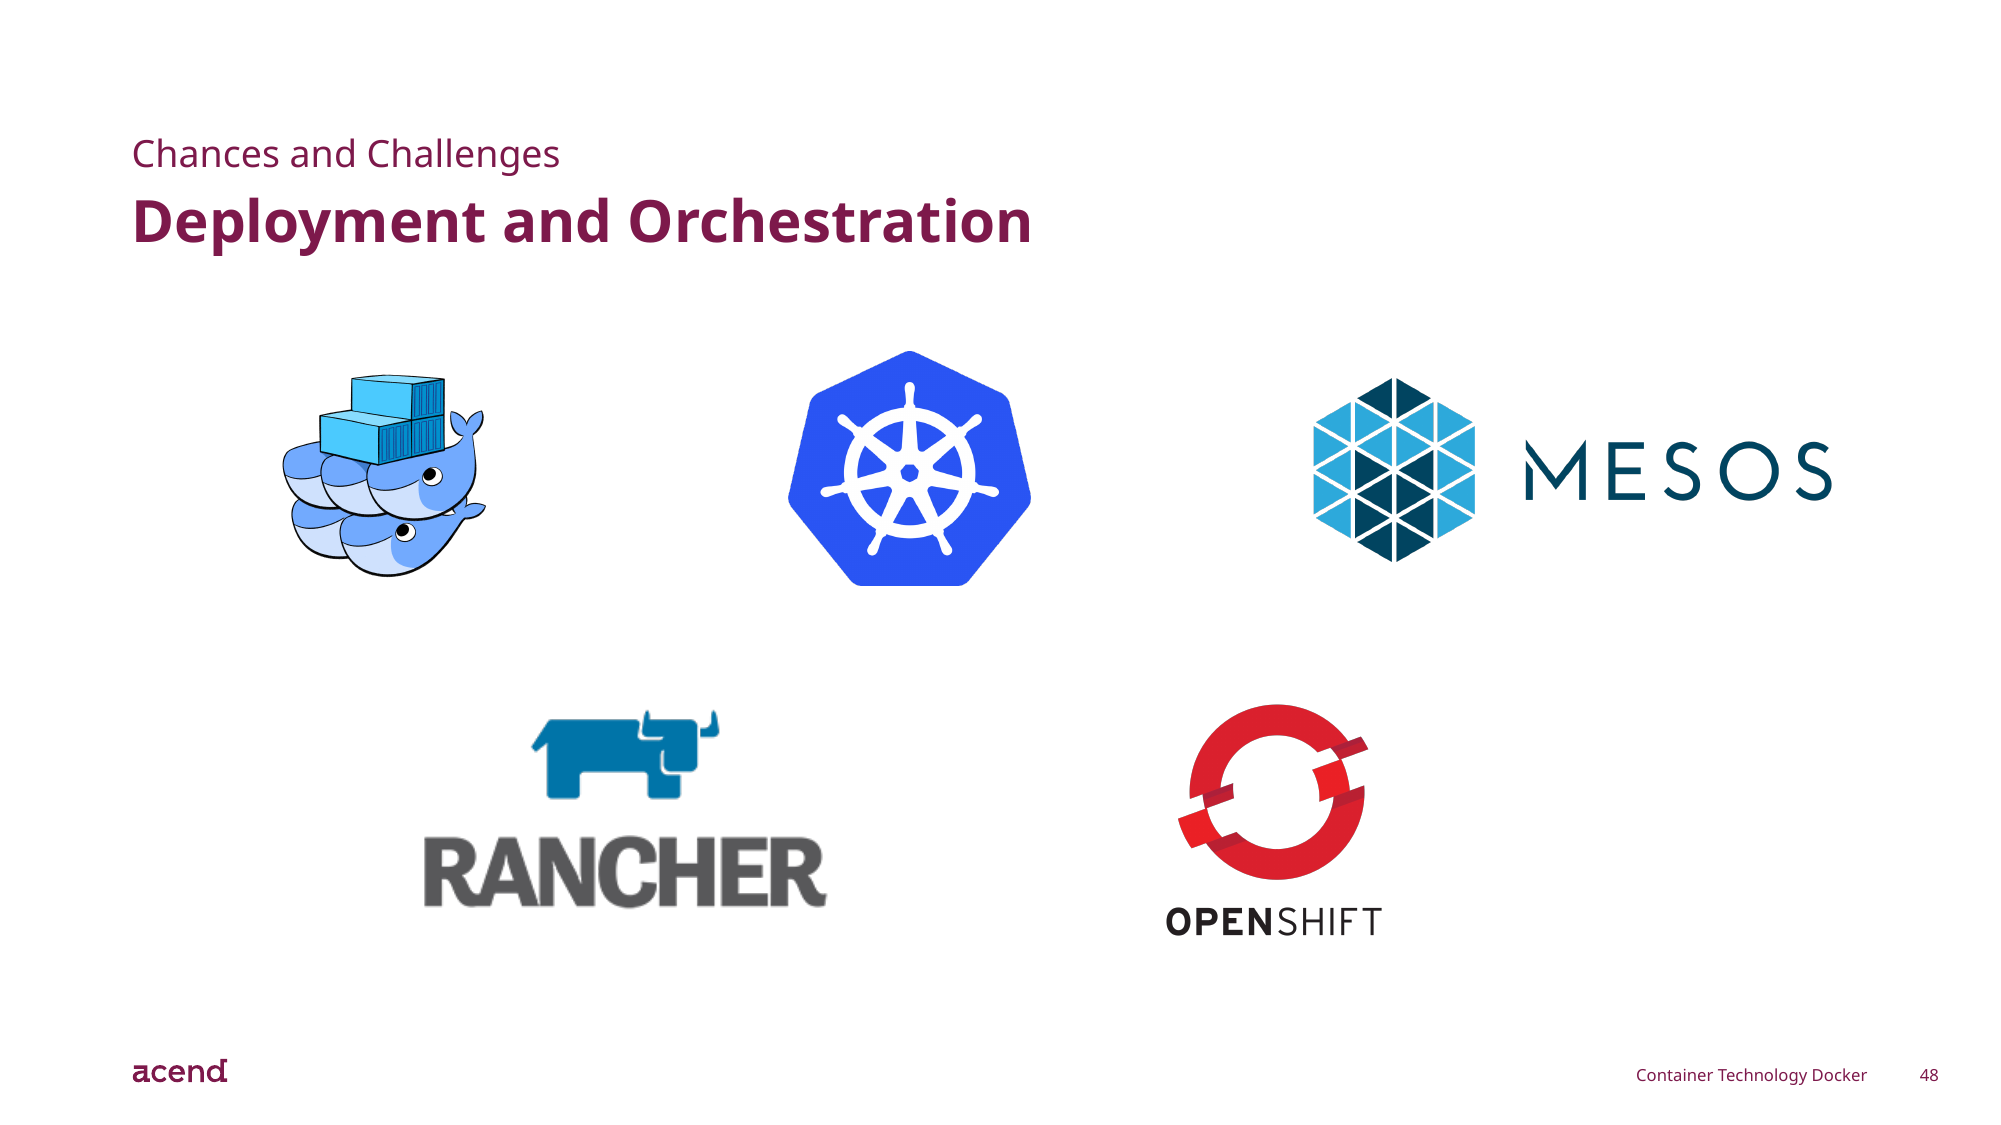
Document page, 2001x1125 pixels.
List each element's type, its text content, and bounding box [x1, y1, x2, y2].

picture [254, 337, 520, 600]
list Chances and Challenges [131, 125, 1869, 184]
title Deployment and Orchestration [131, 184, 1869, 332]
picture [1160, 698, 1388, 942]
picture [1313, 374, 1832, 563]
picture [381, 679, 851, 961]
picture [788, 351, 1031, 586]
